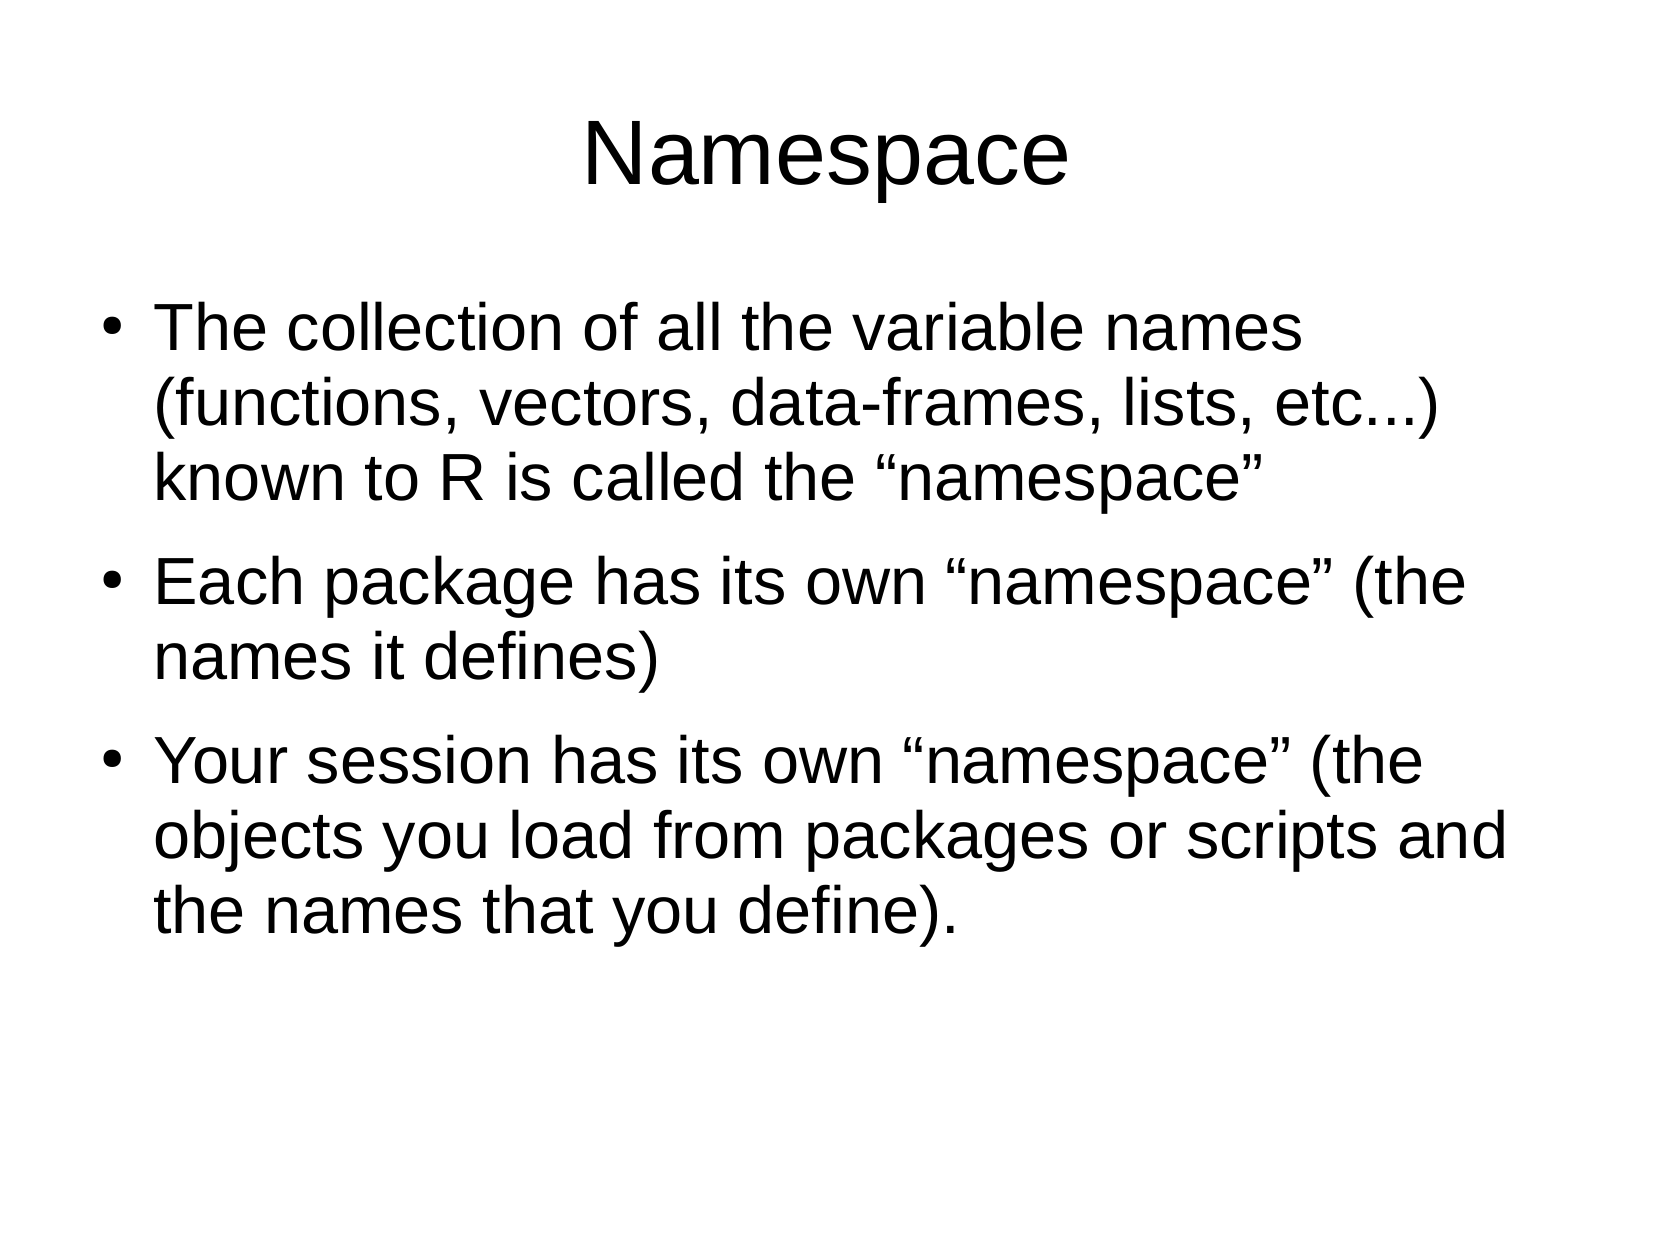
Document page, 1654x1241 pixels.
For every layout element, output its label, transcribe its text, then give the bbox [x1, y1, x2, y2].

list The collection of all the variable names (functions, vectors, data-frames, lists, etc...) known to R is called the “namespace” Each package has its own “namespace” (the names it defines) Your session has its own “namespace” (the objects you load from packages or scripts and the names that you define). [82, 290, 1571, 1010]
title Namespace [82, 49, 1571, 257]
